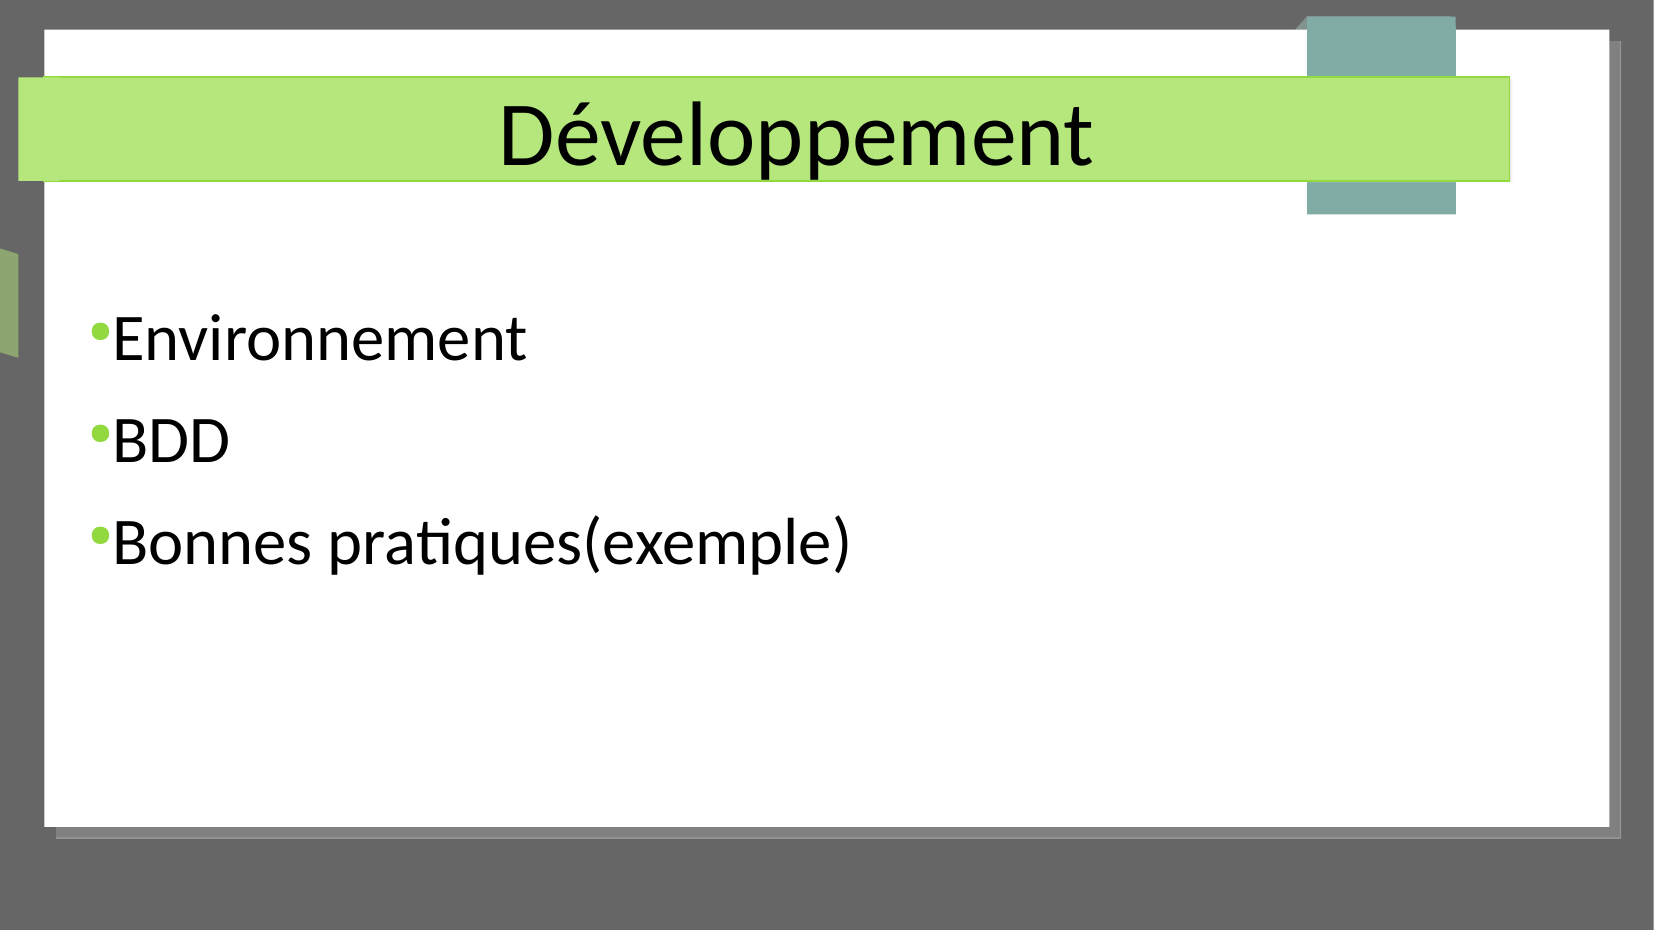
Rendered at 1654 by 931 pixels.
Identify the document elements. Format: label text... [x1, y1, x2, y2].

title Développement [88, 73, 1506, 178]
list Environnement BDD Bonnes pratiques(exemple) [88, 221, 1565, 813]
